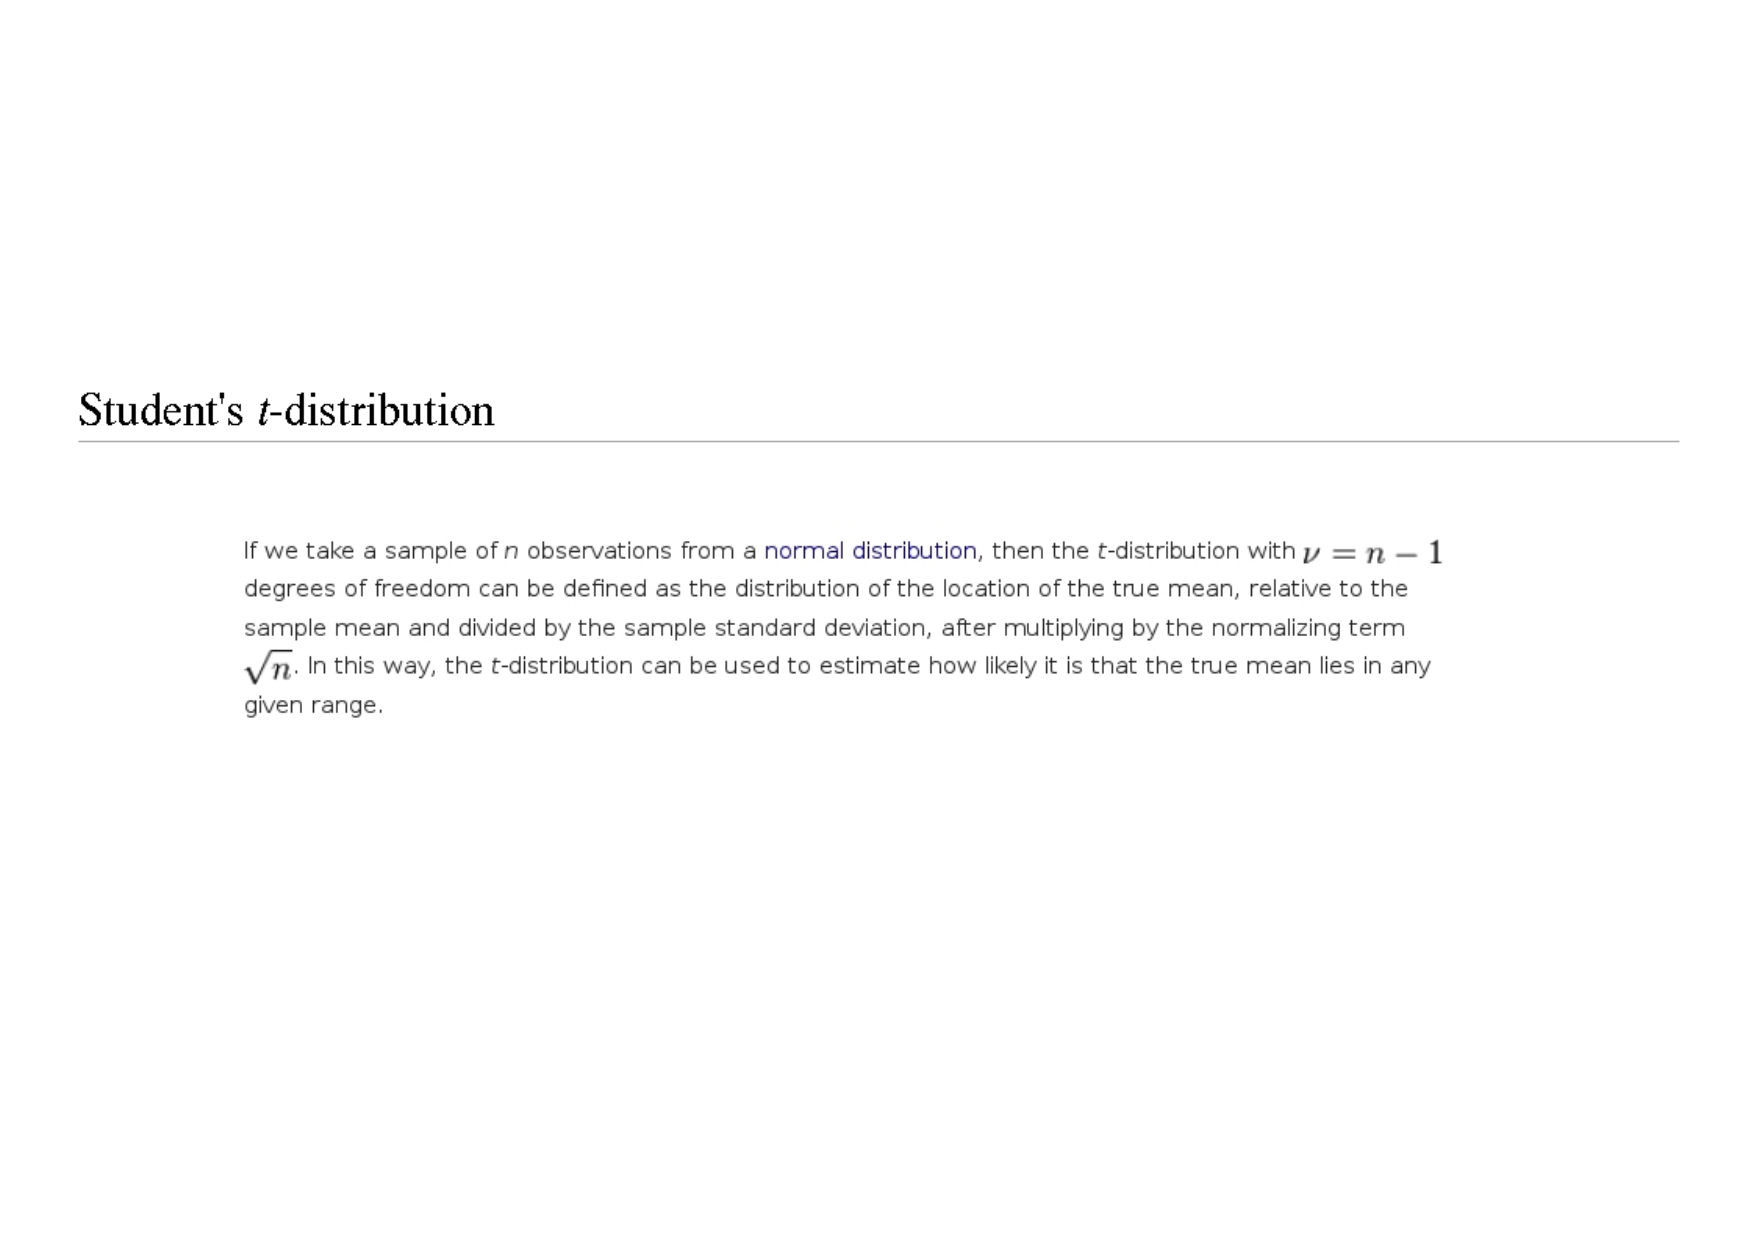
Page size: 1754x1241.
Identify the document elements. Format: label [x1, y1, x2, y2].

picture [227, 518, 1462, 721]
picture [59, 373, 1695, 458]
